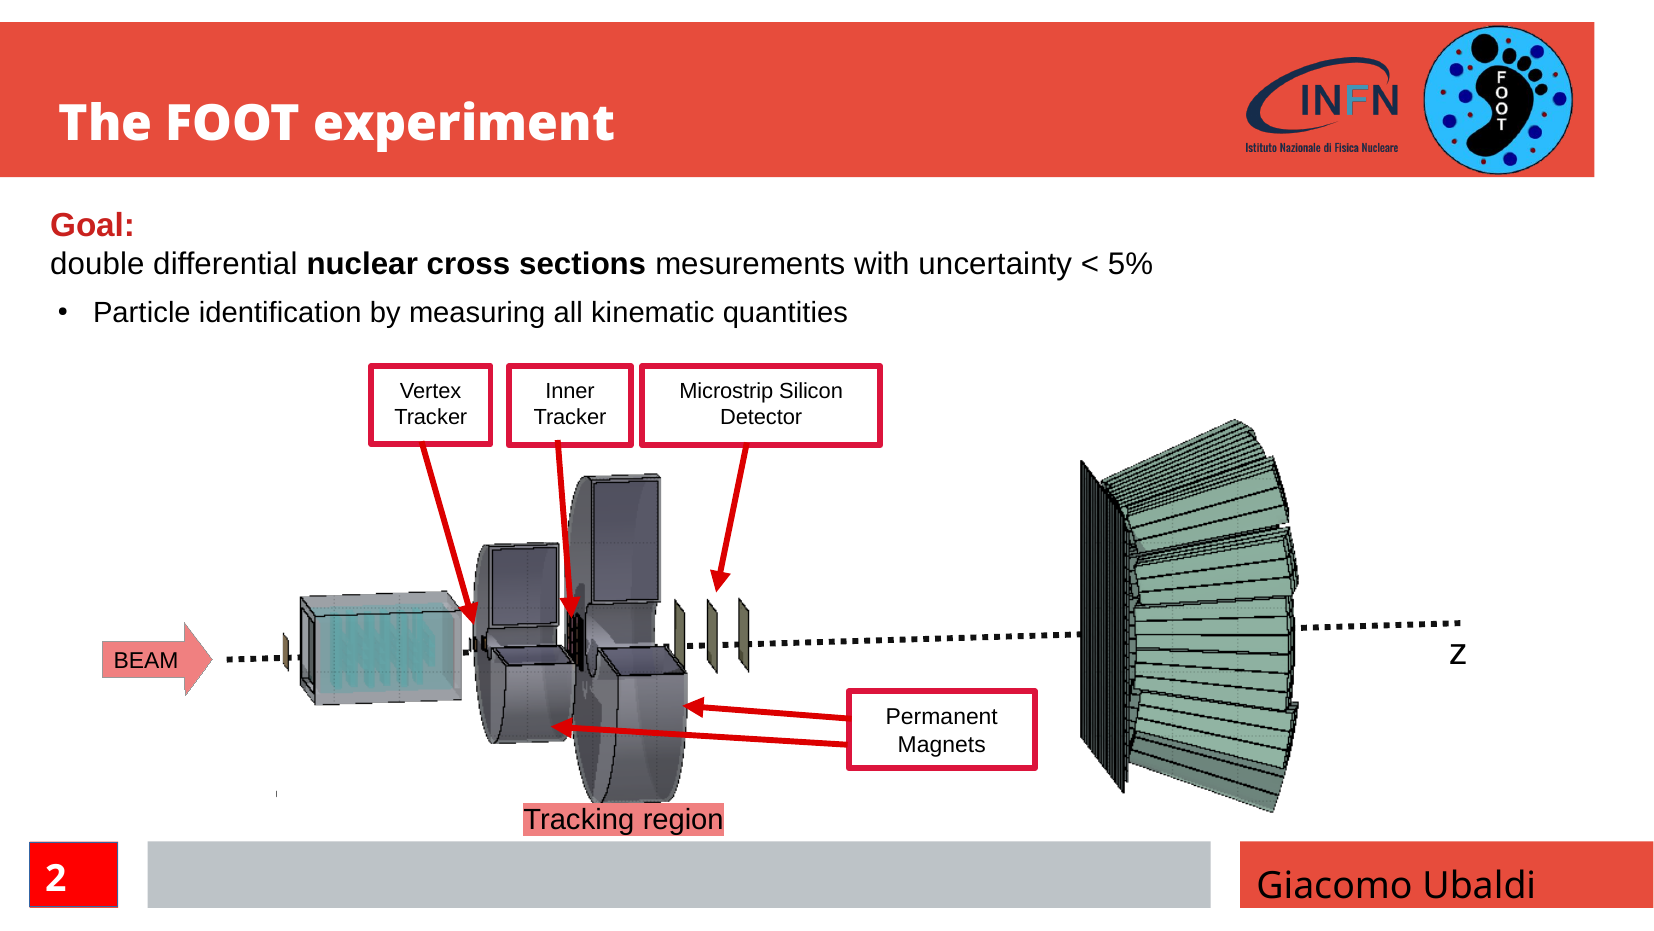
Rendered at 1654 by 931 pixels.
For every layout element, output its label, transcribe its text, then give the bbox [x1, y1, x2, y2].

title The FOOT experiment [1589, 44, 1595, 156]
text_box Vertex Tracker [371, 366, 491, 445]
picture [1246, 57, 1398, 152]
text_box Inner Tracker [508, 366, 631, 446]
text_box 2 [30, 844, 86, 903]
text_box Microstrip Silicon Detector [642, 366, 881, 446]
picture [1409, 22, 1589, 182]
text_box [29, 842, 118, 907]
text_box Particle identification by measuring all kinematic quantities [42, 288, 1654, 337]
text_box Goal: double differential nuclear cross sections mesurements with uncertainty < 5% [35, 196, 1654, 673]
text_box Giacomo Ubaldi [1241, 850, 1568, 910]
text_box [184, 688, 191, 696]
text_box z [1434, 619, 1528, 670]
picture [276, 413, 1323, 824]
text_box [184, 622, 197, 638]
text_box BEAM [98, 638, 217, 688]
text_box Permanent Magnets [848, 691, 1036, 769]
text_box Tracking region [508, 793, 795, 850]
title The FOOT experiment [59, 44, 1409, 156]
